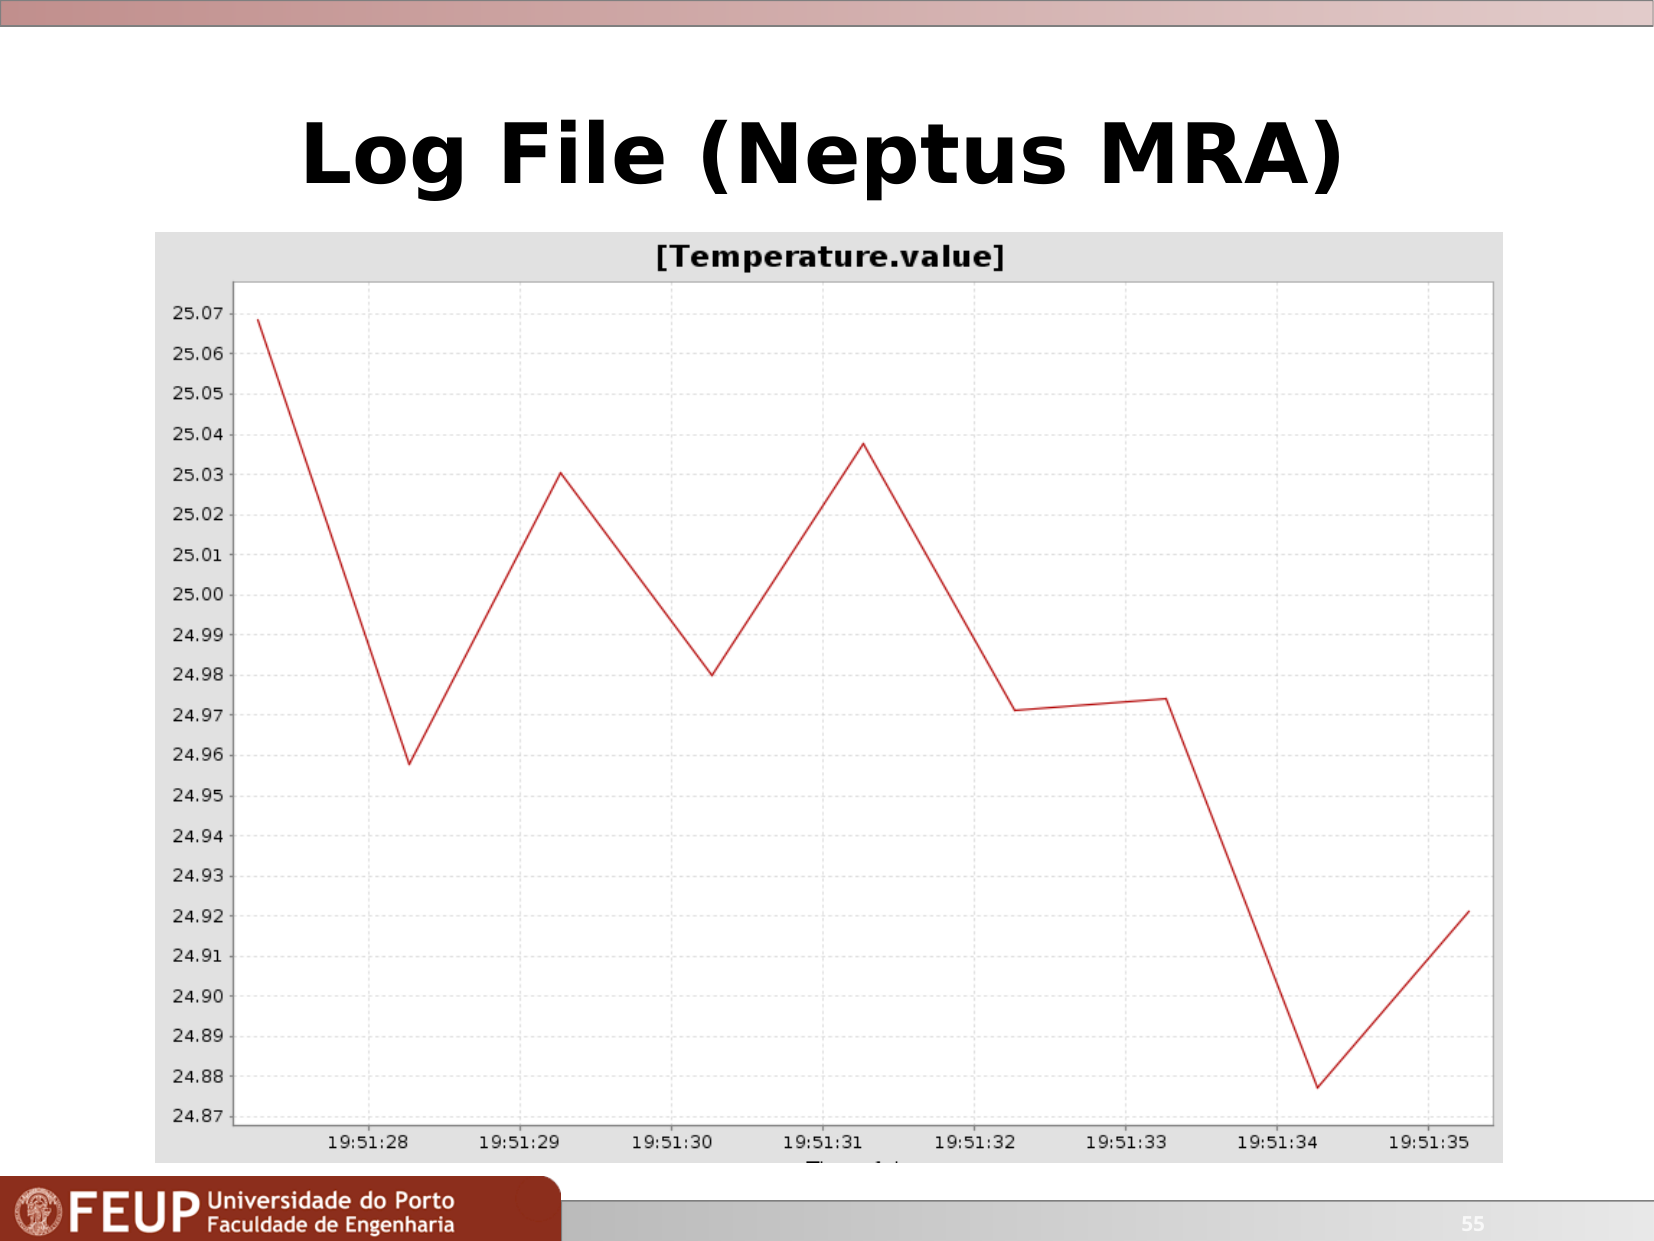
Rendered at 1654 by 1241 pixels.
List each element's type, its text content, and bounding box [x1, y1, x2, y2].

picture [0, 1176, 561, 1241]
title Log File (Neptus MRA) [64, 70, 1582, 239]
picture [155, 232, 1503, 1163]
